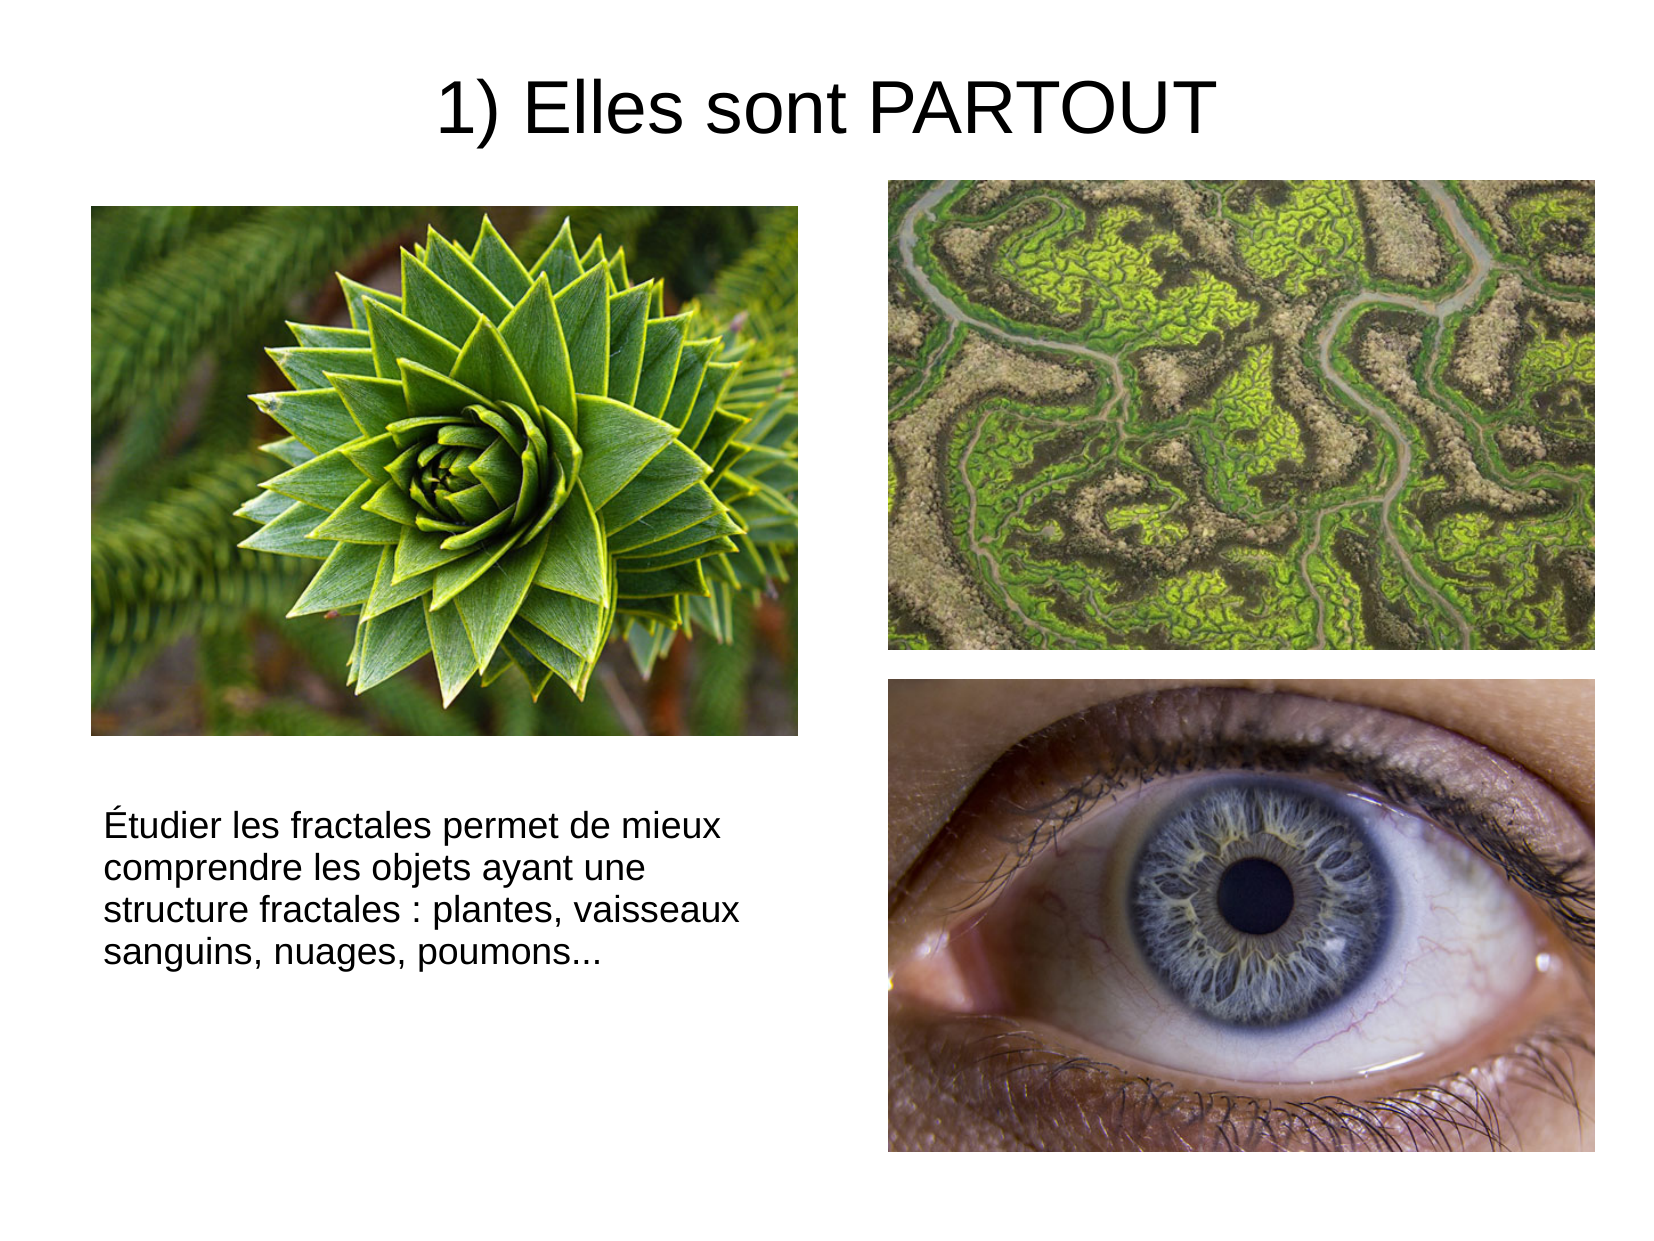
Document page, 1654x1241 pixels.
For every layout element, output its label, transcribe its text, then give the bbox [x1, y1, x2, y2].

title 1) Elles sont PARTOUT [82, 38, 1571, 178]
text_box Étudier les fractales permet de mieux comprendre les objets ayant une structure fractales : plantes, vaisseaux sanguins, nuages, poumons... [88, 797, 768, 981]
picture [888, 180, 1595, 650]
picture [888, 679, 1595, 1152]
picture [91, 206, 798, 736]
